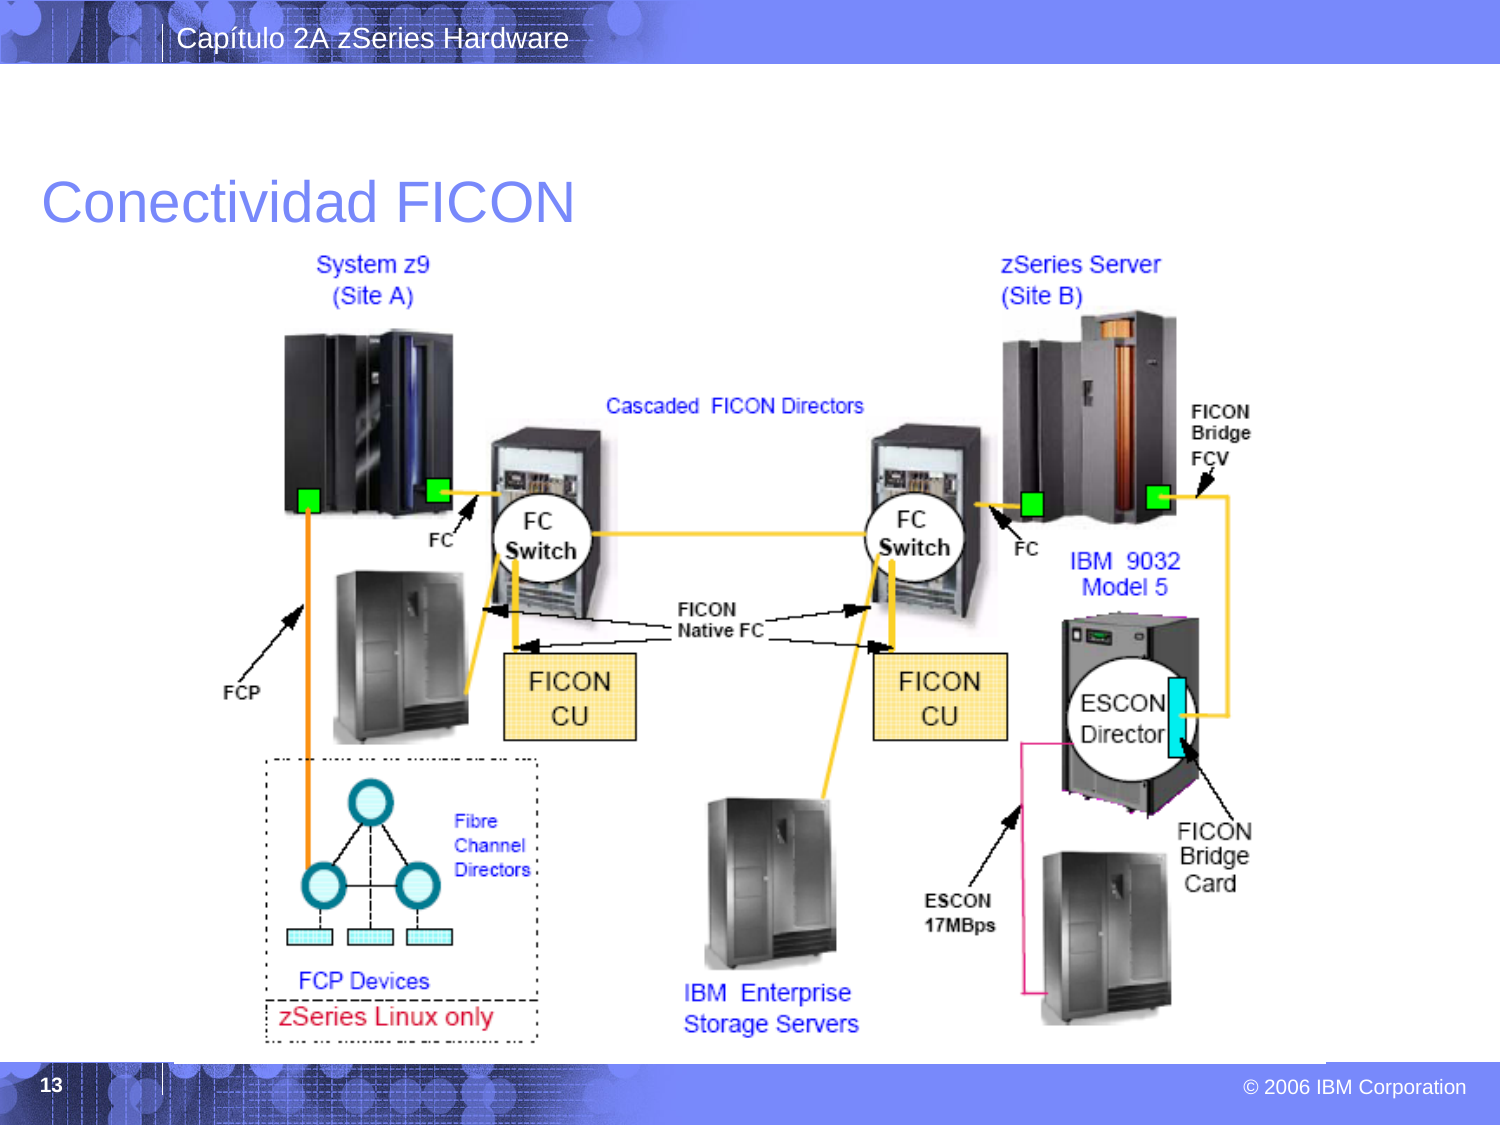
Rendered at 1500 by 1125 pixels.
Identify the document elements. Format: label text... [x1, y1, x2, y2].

picture [1, 1, 1500, 63]
text_box Conectividad FICON [27, 179, 1476, 230]
picture [0, 249, 1500, 1125]
